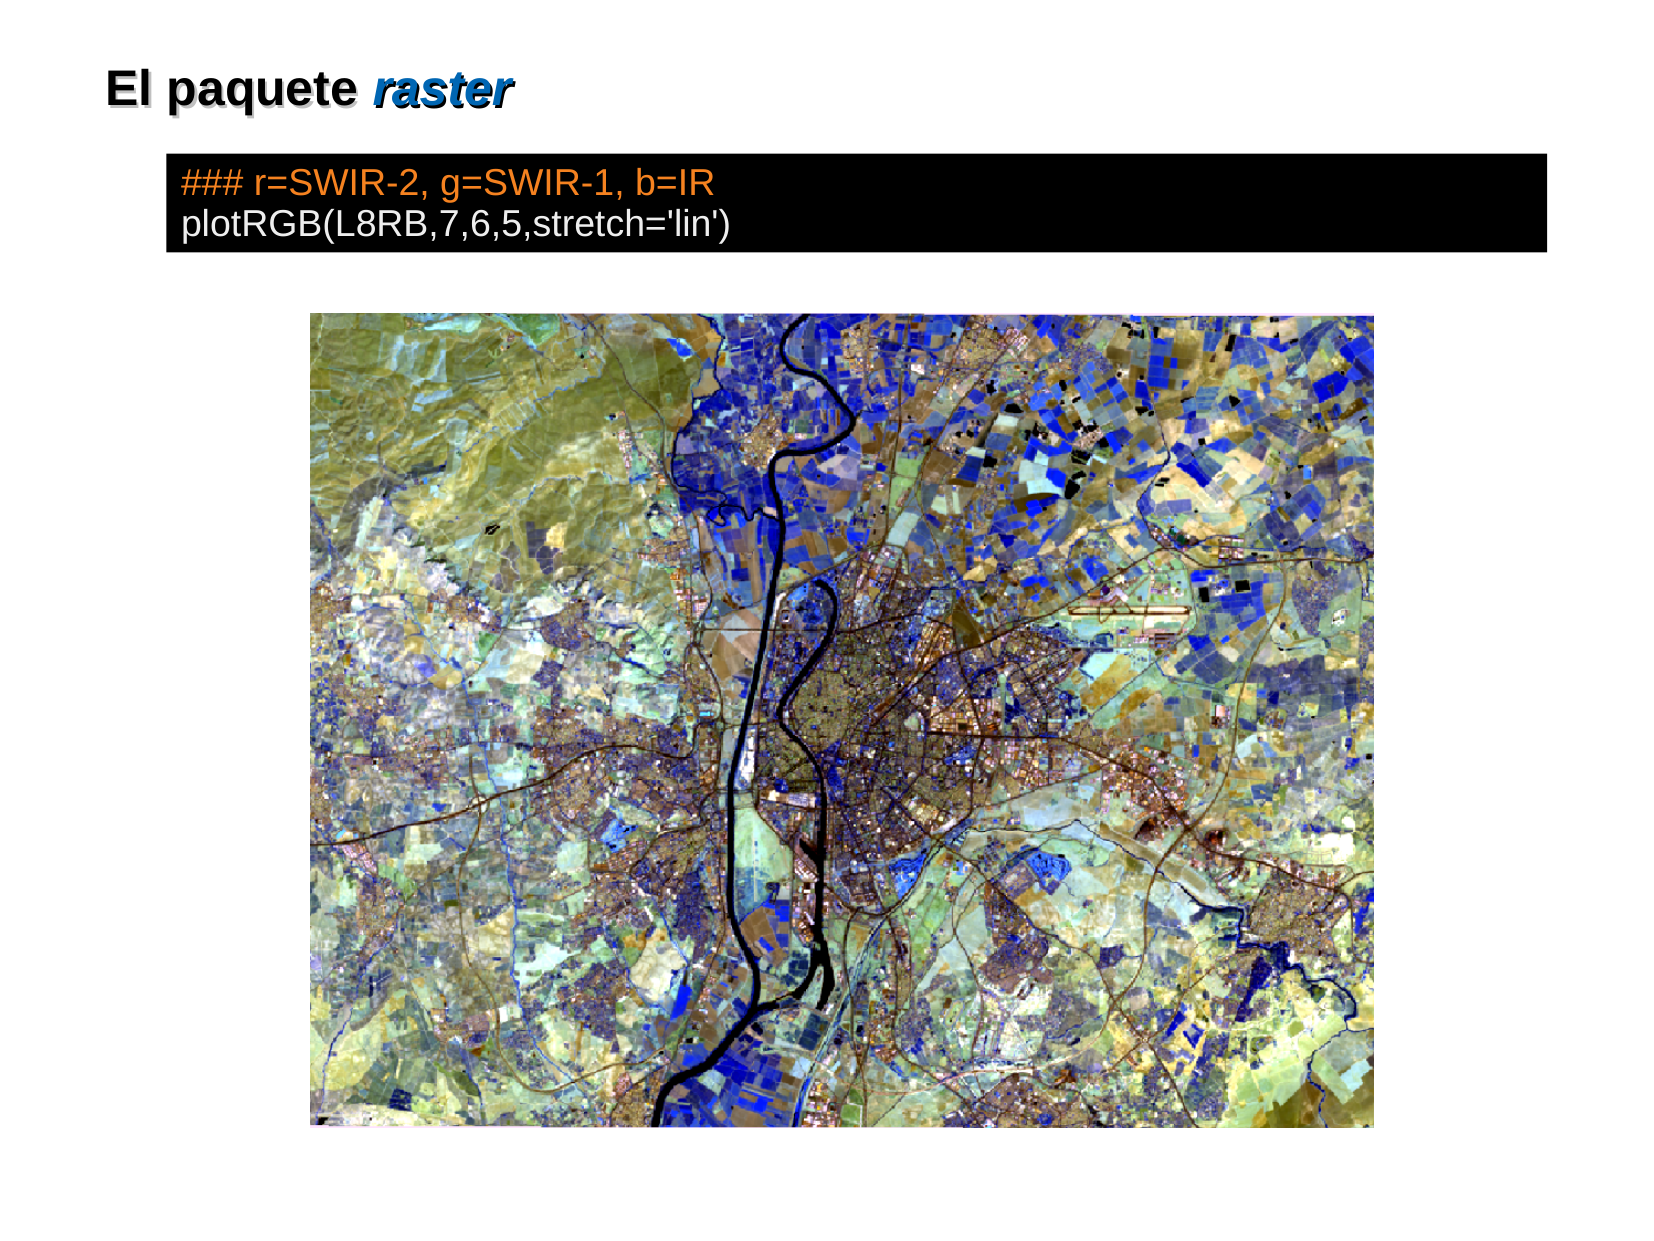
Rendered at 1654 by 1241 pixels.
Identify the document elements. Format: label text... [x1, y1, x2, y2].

text_box ### r=SWIR-2, g=SWIR-1, b=IR plotRGB(L8RB,7,6,5,stretch='lin') [166, 153, 1548, 253]
text_box El paquete raster [90, 53, 685, 134]
picture [310, 313, 1374, 1128]
